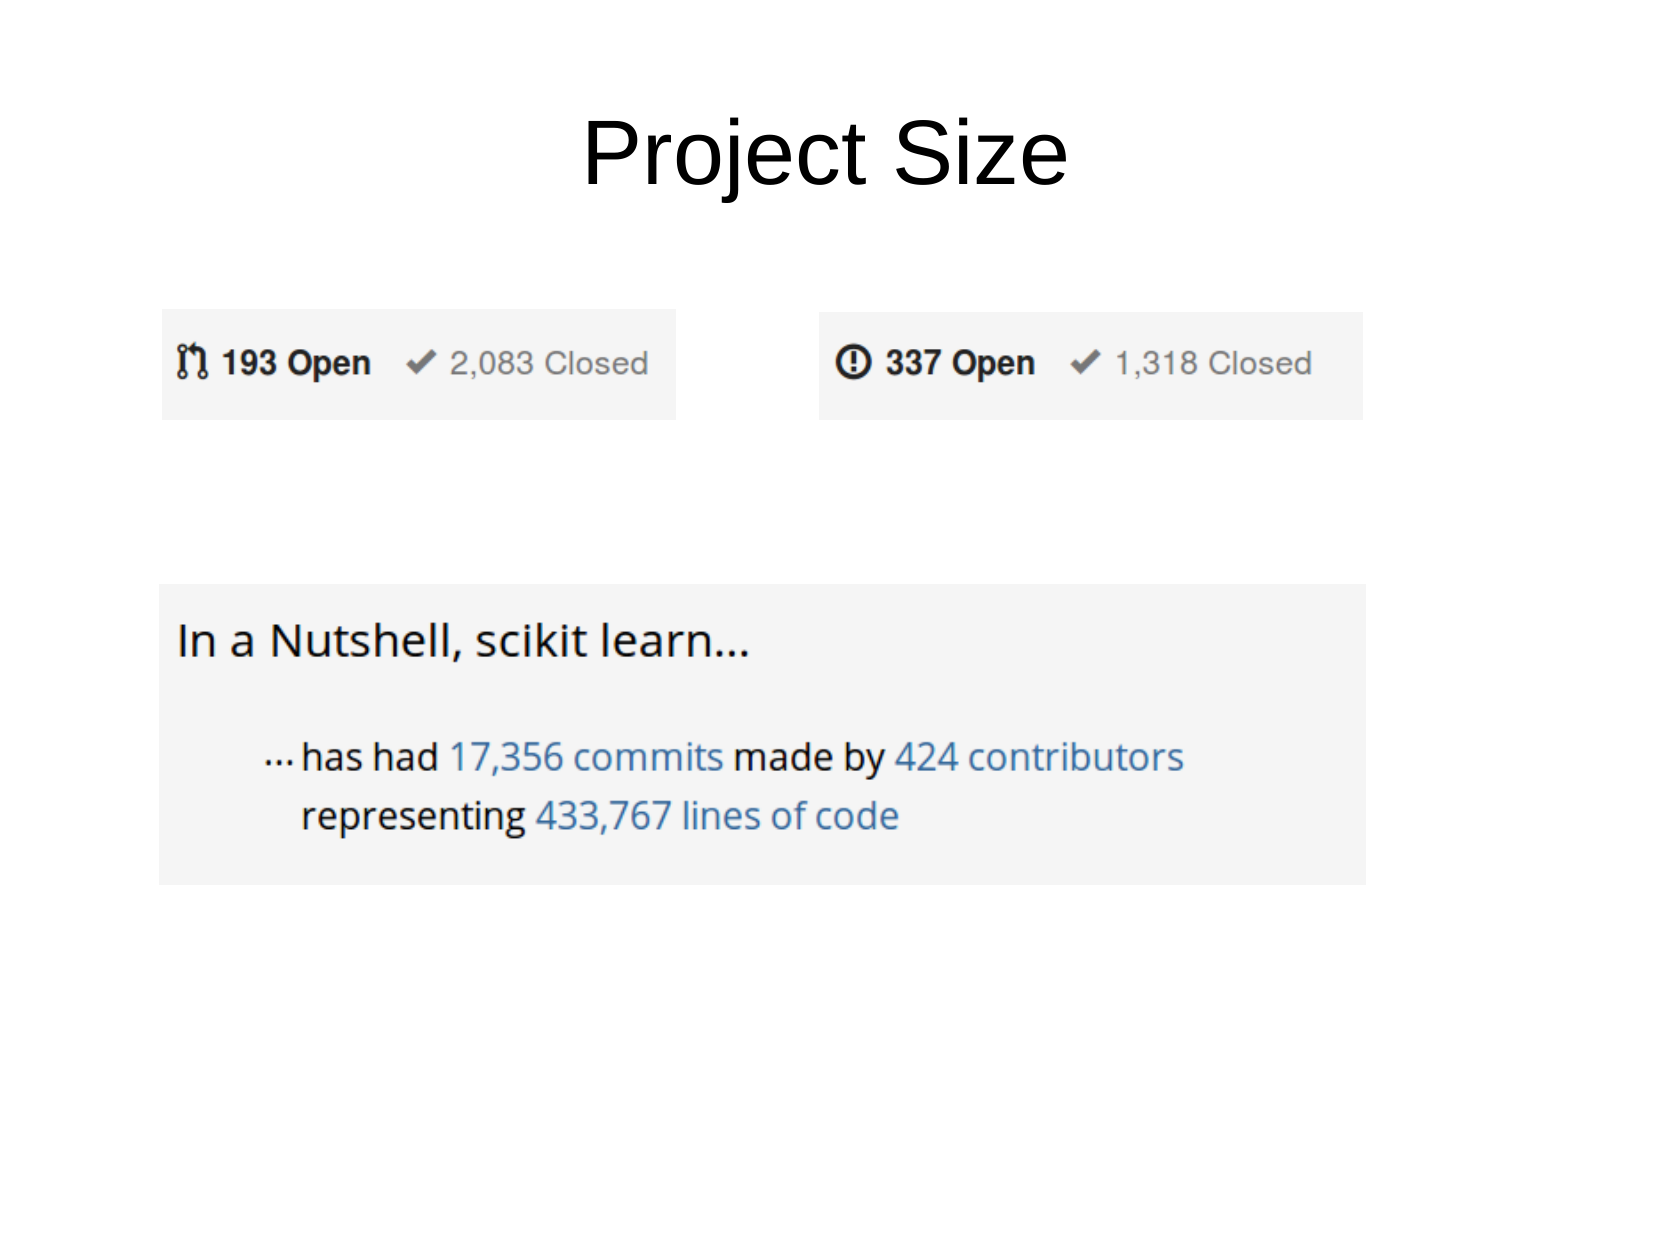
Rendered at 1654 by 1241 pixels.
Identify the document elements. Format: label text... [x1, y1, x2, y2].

picture [162, 309, 676, 421]
picture [159, 584, 1366, 886]
title Project Size [82, 49, 1571, 257]
picture [819, 312, 1363, 421]
